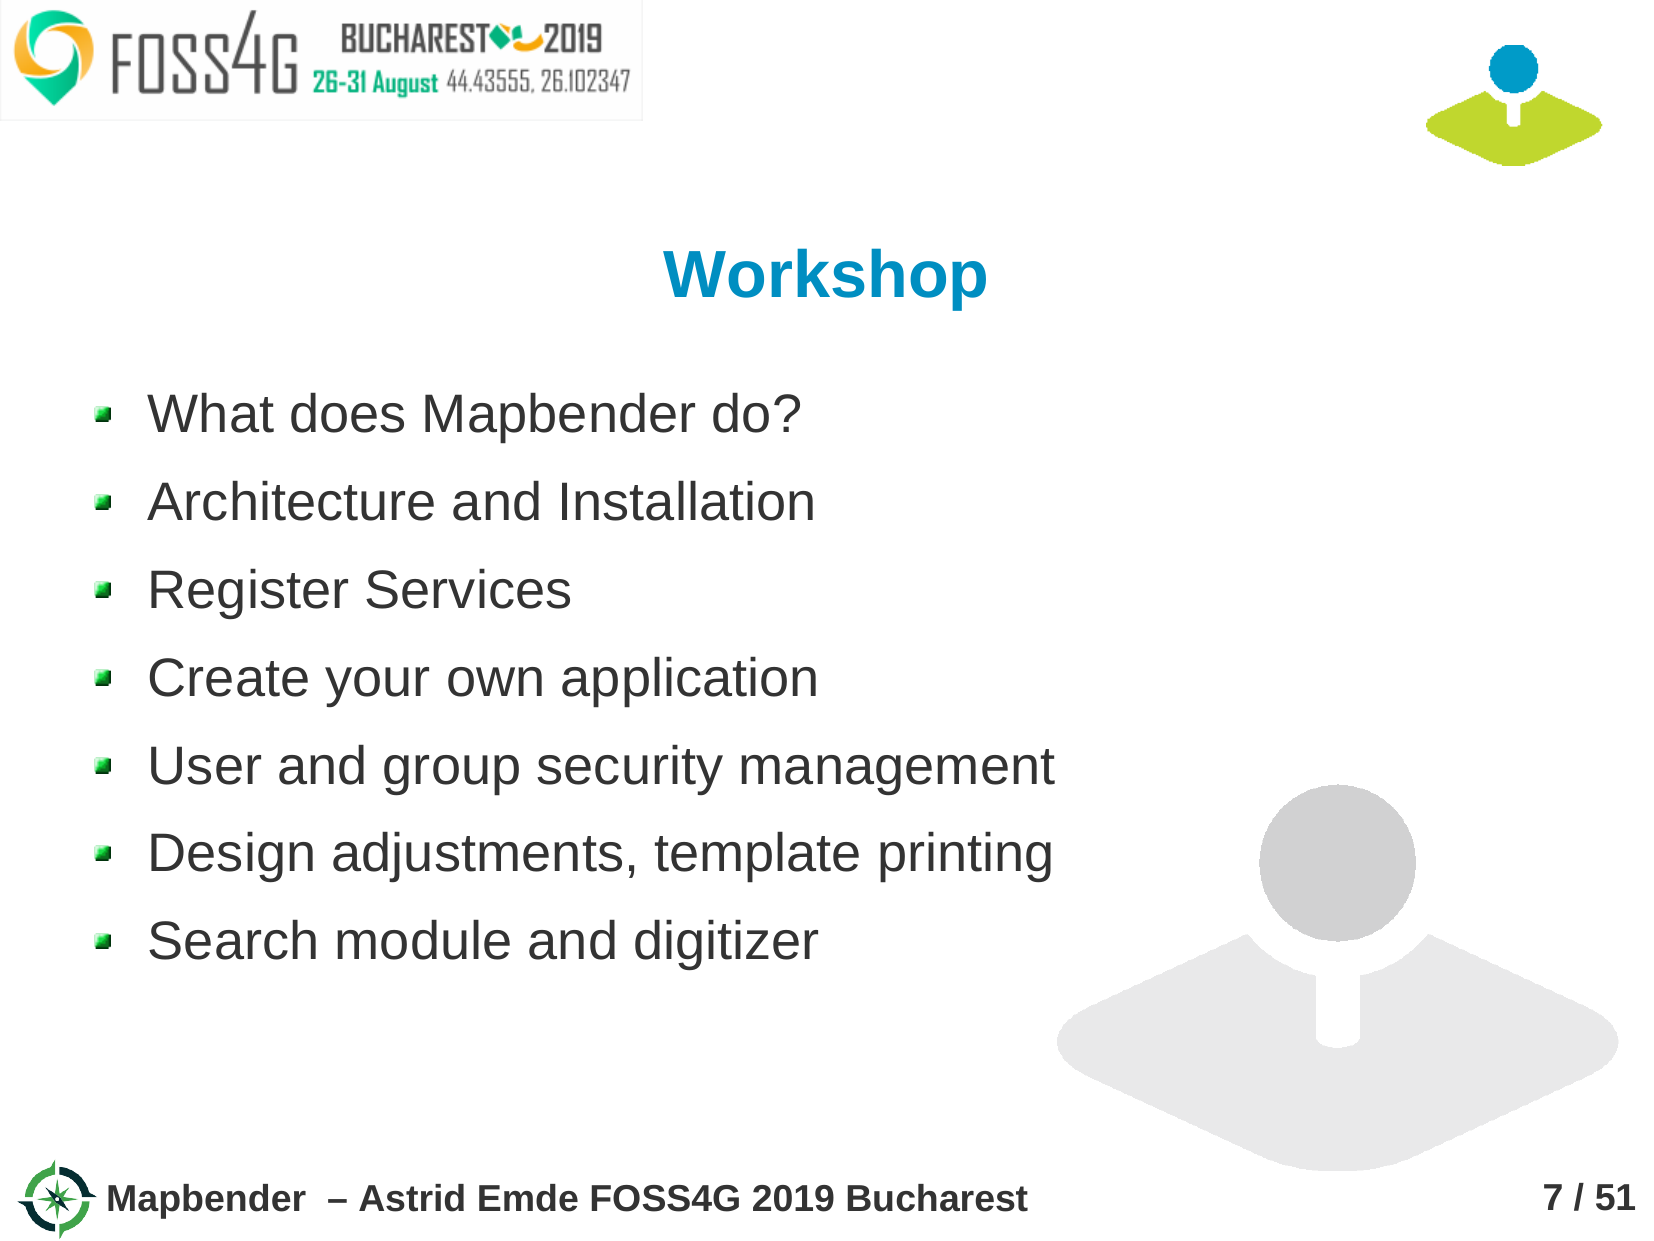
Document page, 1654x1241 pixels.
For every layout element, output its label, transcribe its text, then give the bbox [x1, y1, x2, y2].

picture [1426, 45, 1604, 166]
list What does Mapbender do? Architecture and Installation Register Services Create your own application User and group security management Design adjustments, template printing Search module and digitizer [76, 383, 1565, 1203]
picture [16, 1158, 98, 1240]
picture [0, 0, 643, 121]
title Workshop [82, 200, 1571, 349]
